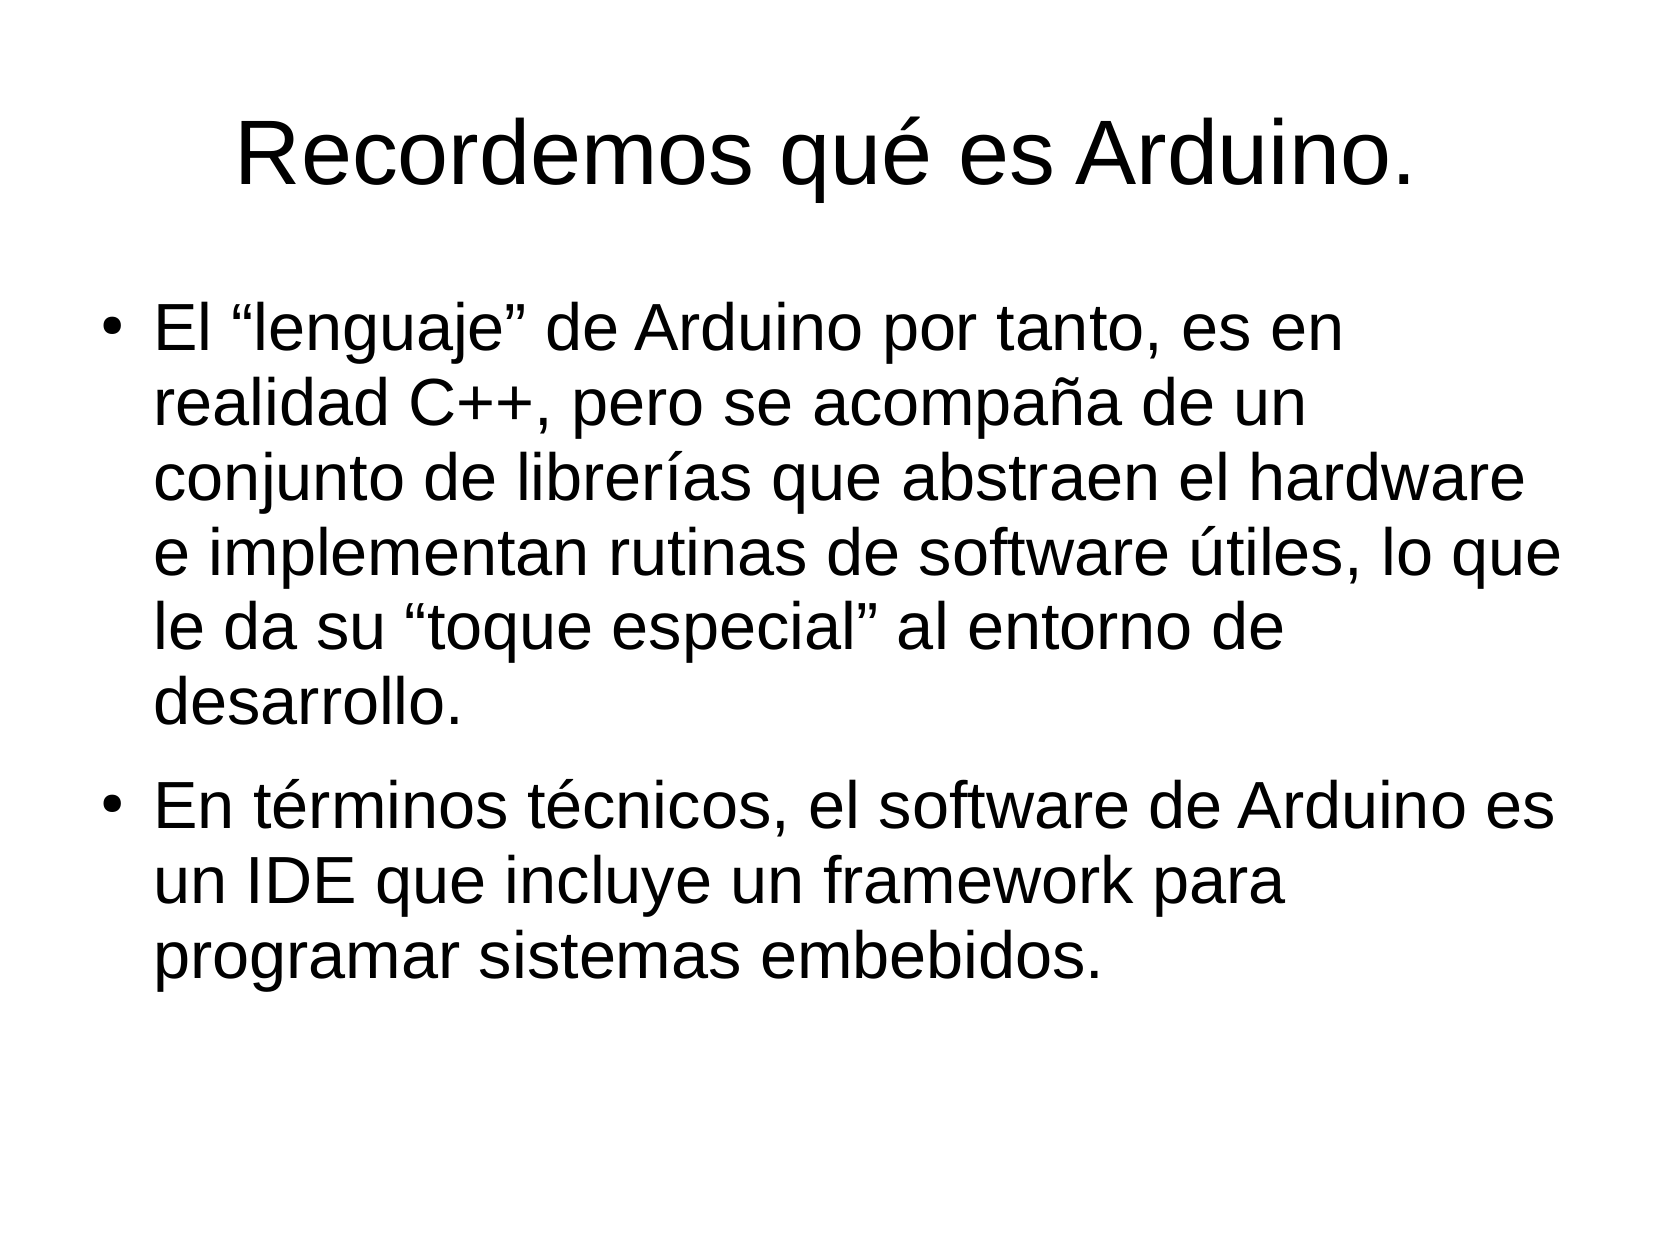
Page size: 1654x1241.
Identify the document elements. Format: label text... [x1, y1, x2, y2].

title Recordemos qué es Arduino. [82, 49, 1571, 257]
list El “lenguaje” de Arduino por tanto, es en realidad C++, pero se acompaña de un conjunto de librerías que abstraen el hardware e implementan rutinas de software útiles, lo que le da su “toque especial” al entorno de desarrollo. En términos técnicos, el software de Arduino es un IDE que incluye un framework para programar sistemas embebidos. [82, 290, 1571, 1010]
